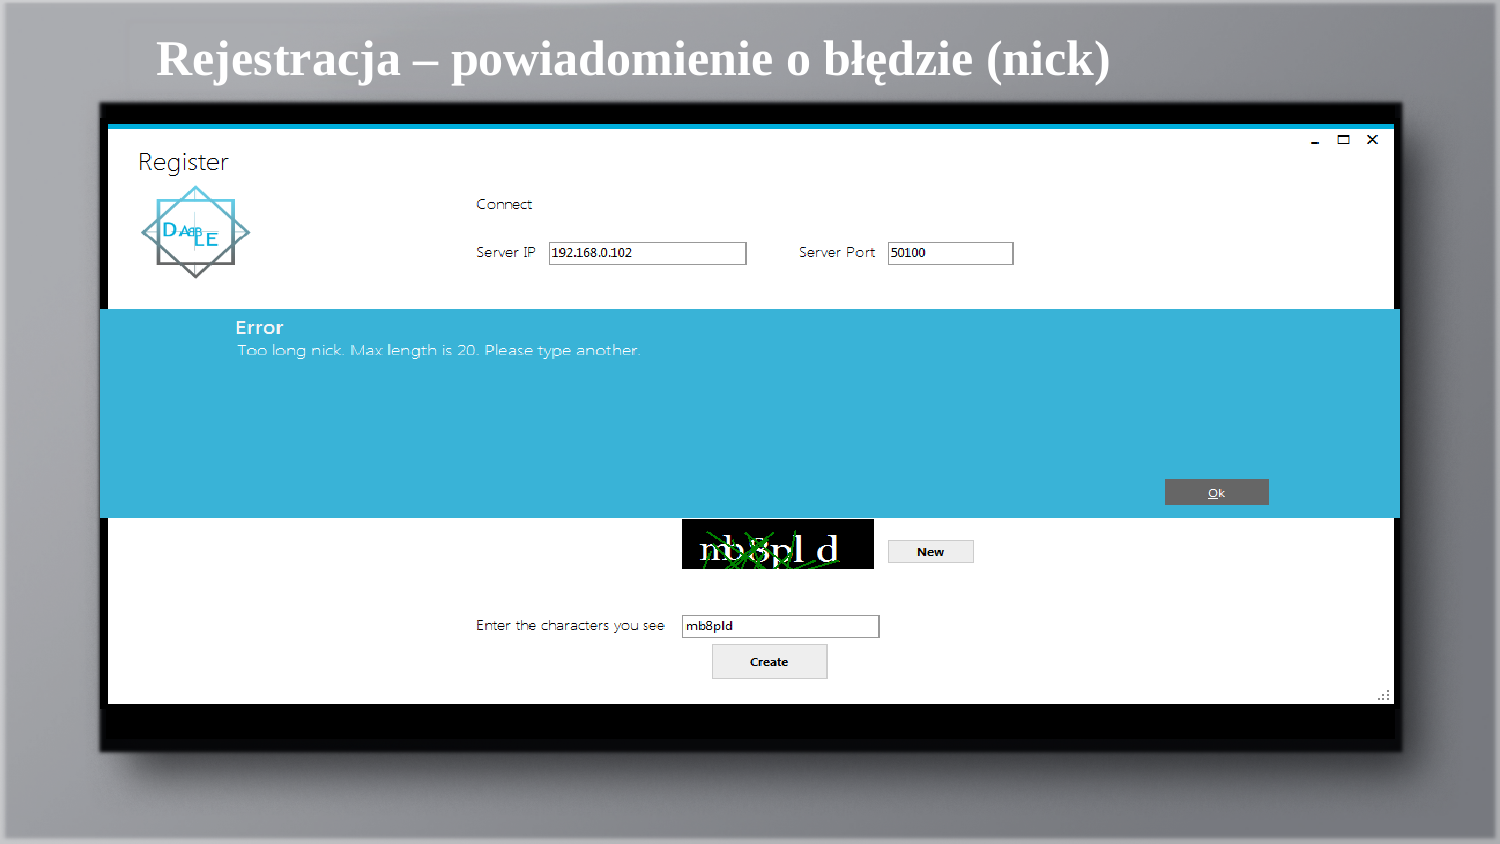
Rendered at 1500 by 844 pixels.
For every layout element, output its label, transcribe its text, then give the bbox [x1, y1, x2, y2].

picture [0, 0, 1500, 844]
text_box Rejestracja – powiadomienie o błędzie (nick) [141, 23, 1382, 118]
